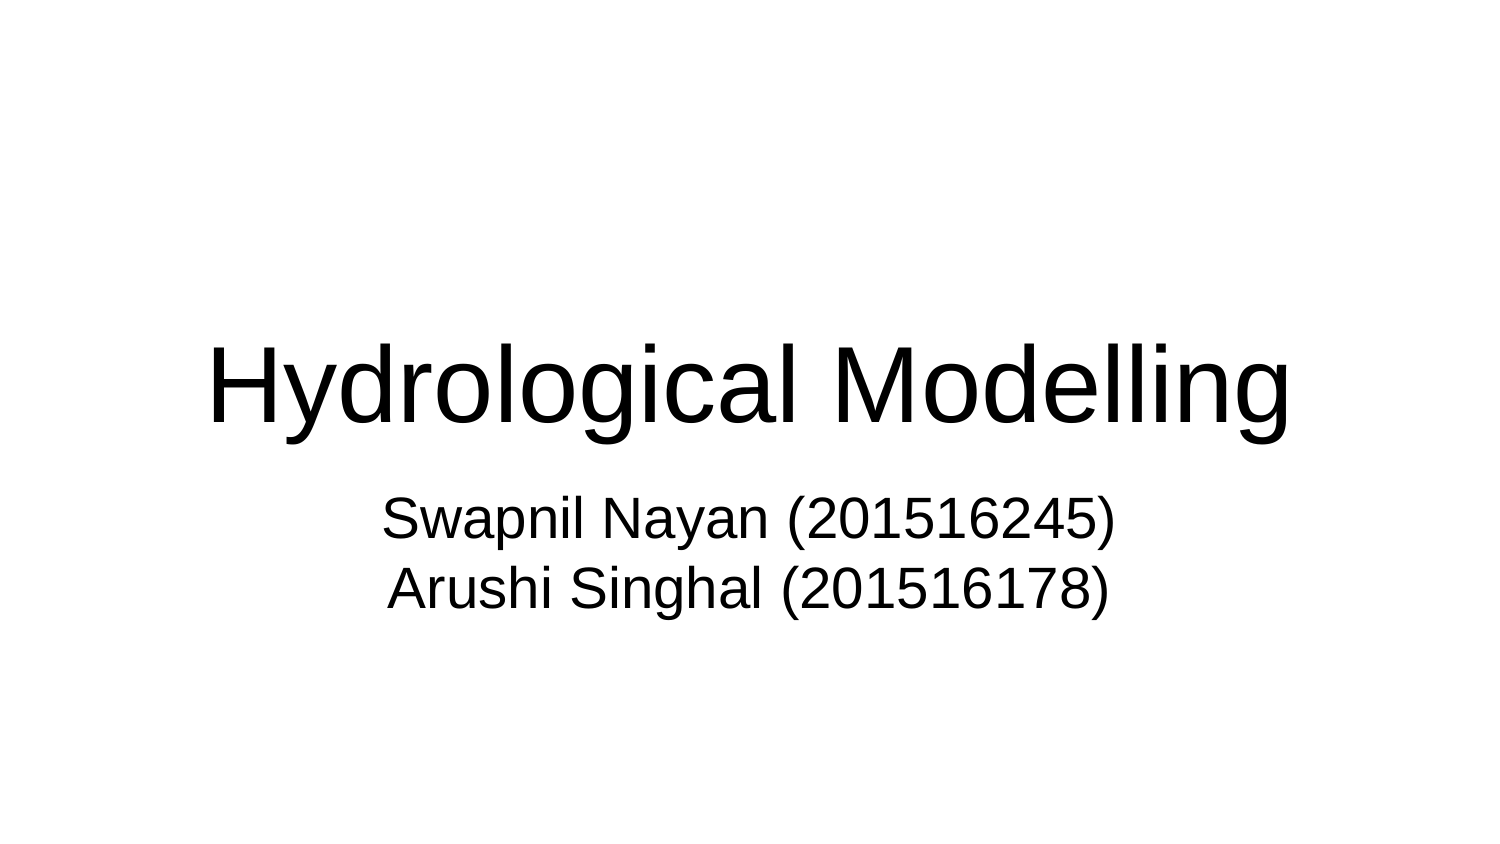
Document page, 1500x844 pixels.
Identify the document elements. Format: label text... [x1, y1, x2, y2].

subtitle Swapnil Nayan (201516245) Arushi Singhal (201516178) [51, 464, 1449, 595]
title Hydrological Modelling [51, 122, 1449, 459]
